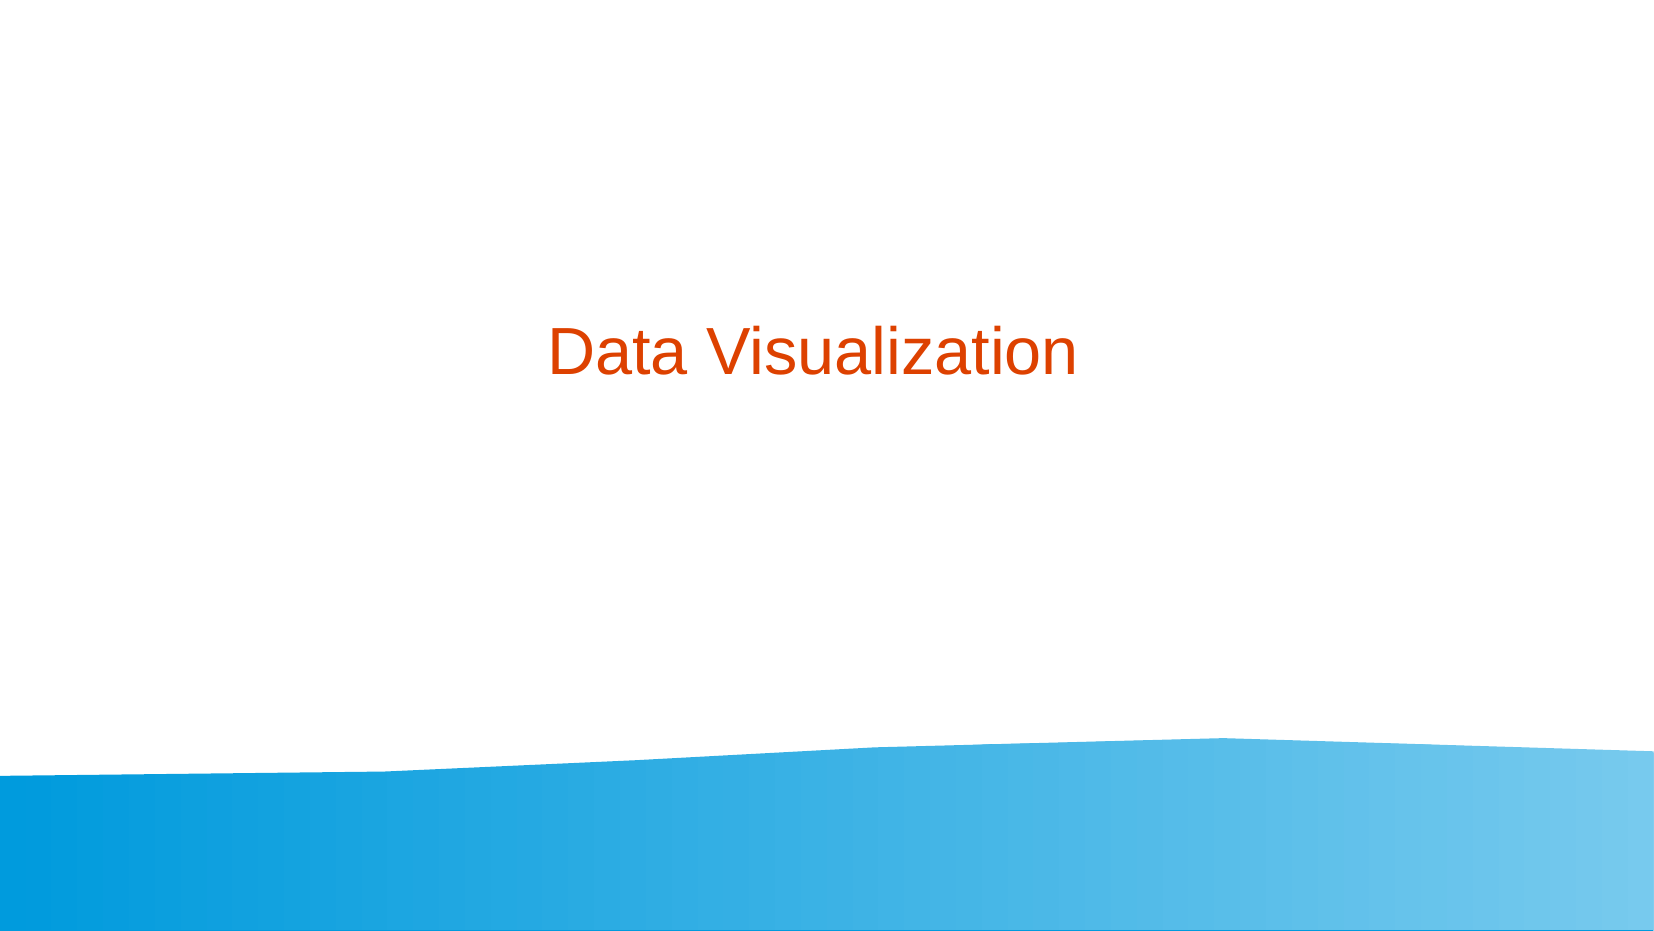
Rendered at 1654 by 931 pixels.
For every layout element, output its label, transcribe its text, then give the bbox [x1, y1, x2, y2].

title Data Visualization [75, 262, 1552, 440]
